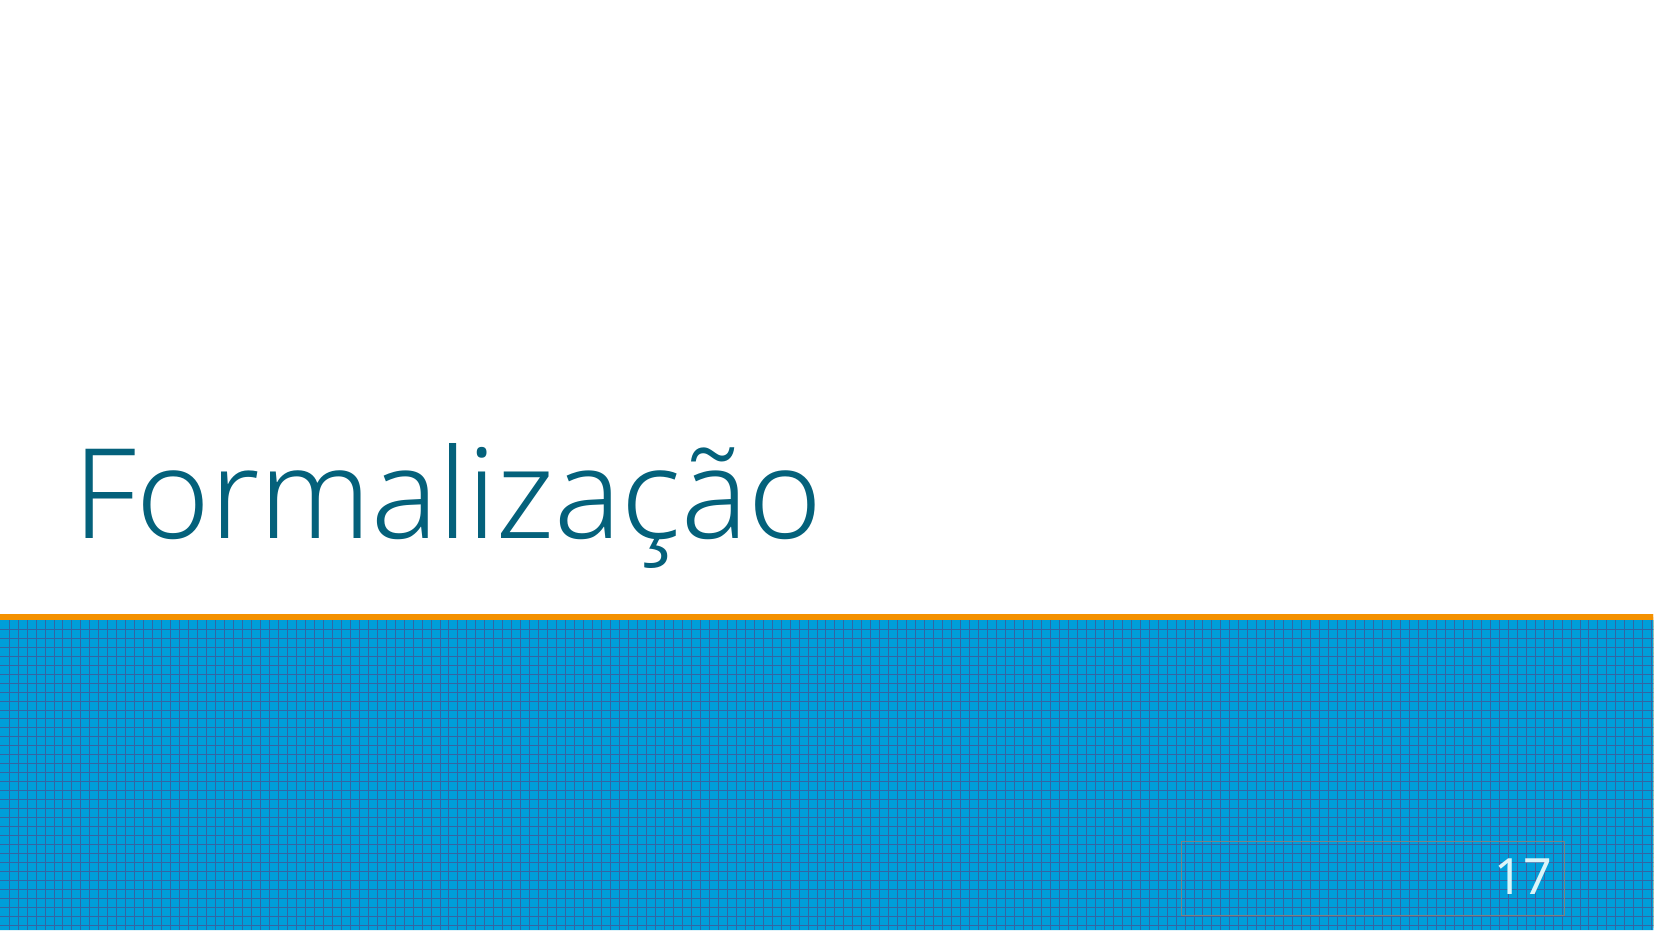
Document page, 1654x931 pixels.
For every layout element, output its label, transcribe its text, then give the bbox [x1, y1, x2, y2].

title Formalização [73, 44, 1551, 576]
